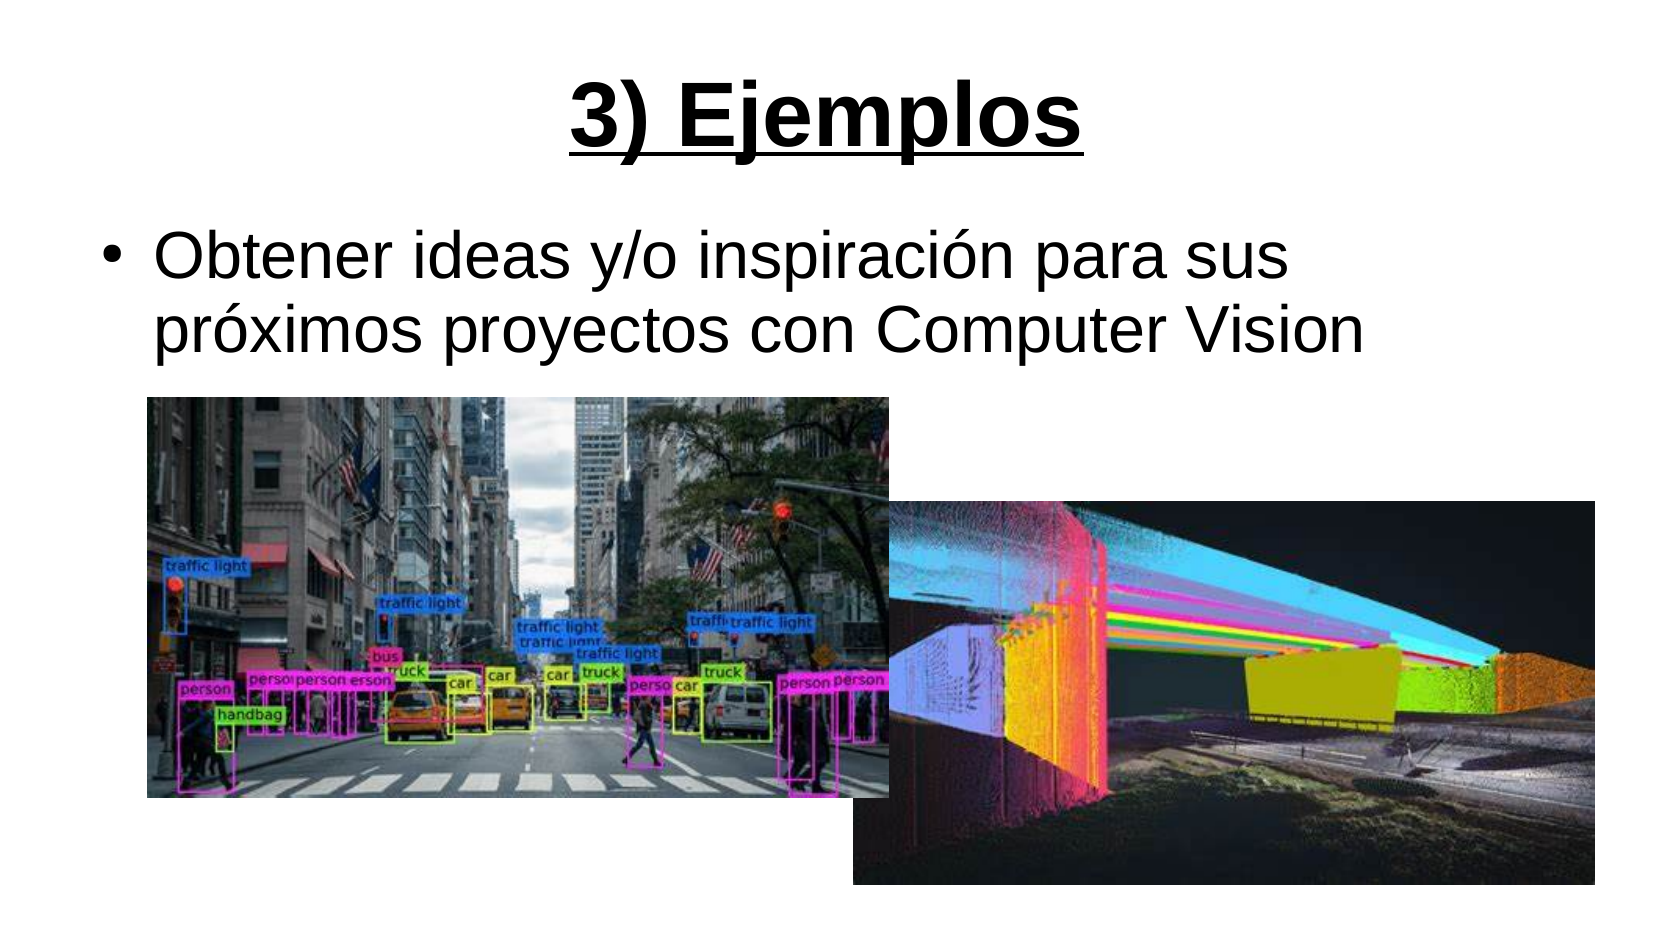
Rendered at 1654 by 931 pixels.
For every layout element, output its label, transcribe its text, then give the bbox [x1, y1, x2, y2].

title 3) Ejemplos [82, 37, 1571, 193]
picture [147, 397, 1595, 885]
list Obtener ideas y/o inspiración para sus próximos proyectos con Computer Vision [82, 217, 1571, 758]
